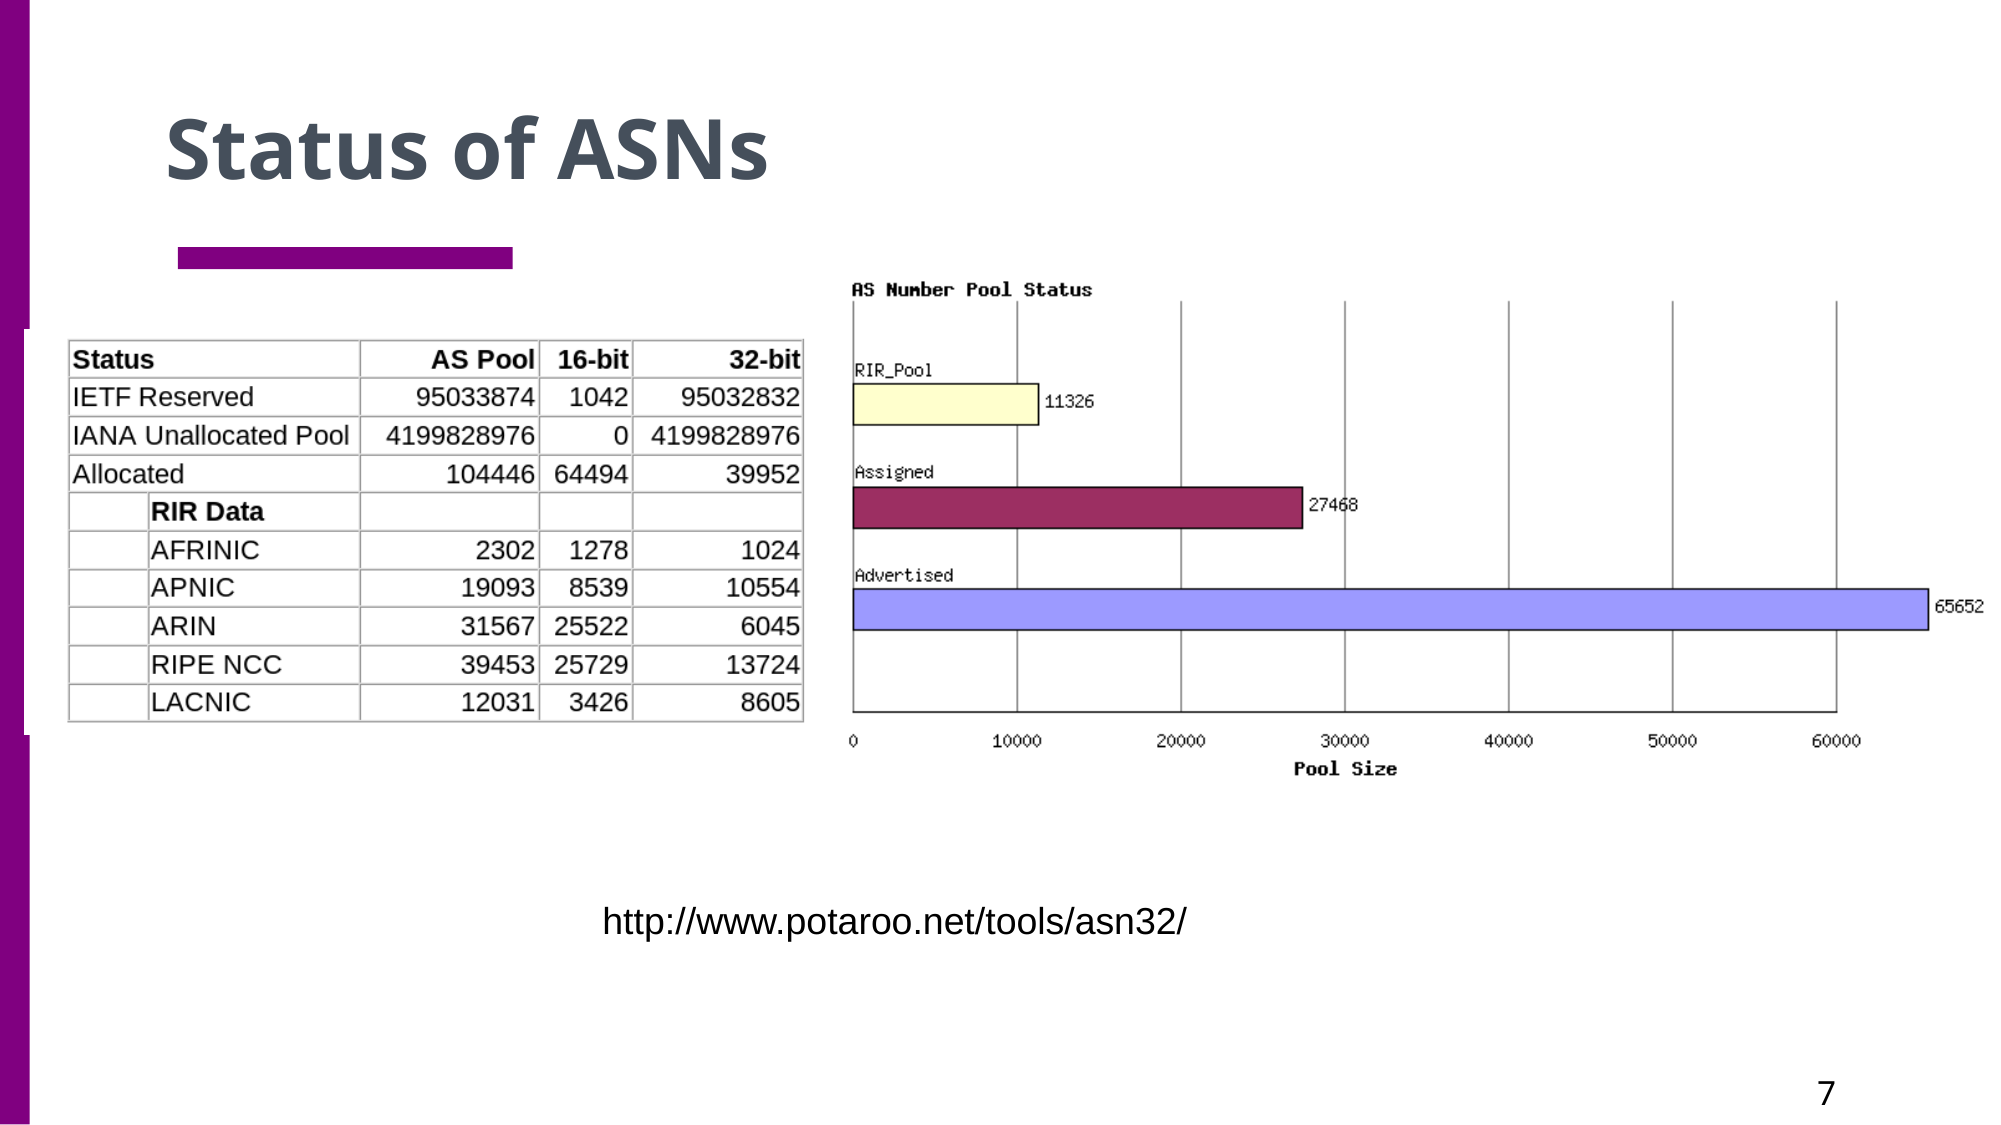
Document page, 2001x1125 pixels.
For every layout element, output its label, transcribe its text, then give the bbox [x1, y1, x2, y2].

text_box http://www.potaroo.net/tools/asn32/ [587, 893, 1203, 951]
text_box Status of ASNs [151, 0, 1849, 212]
picture [24, 239, 2000, 811]
